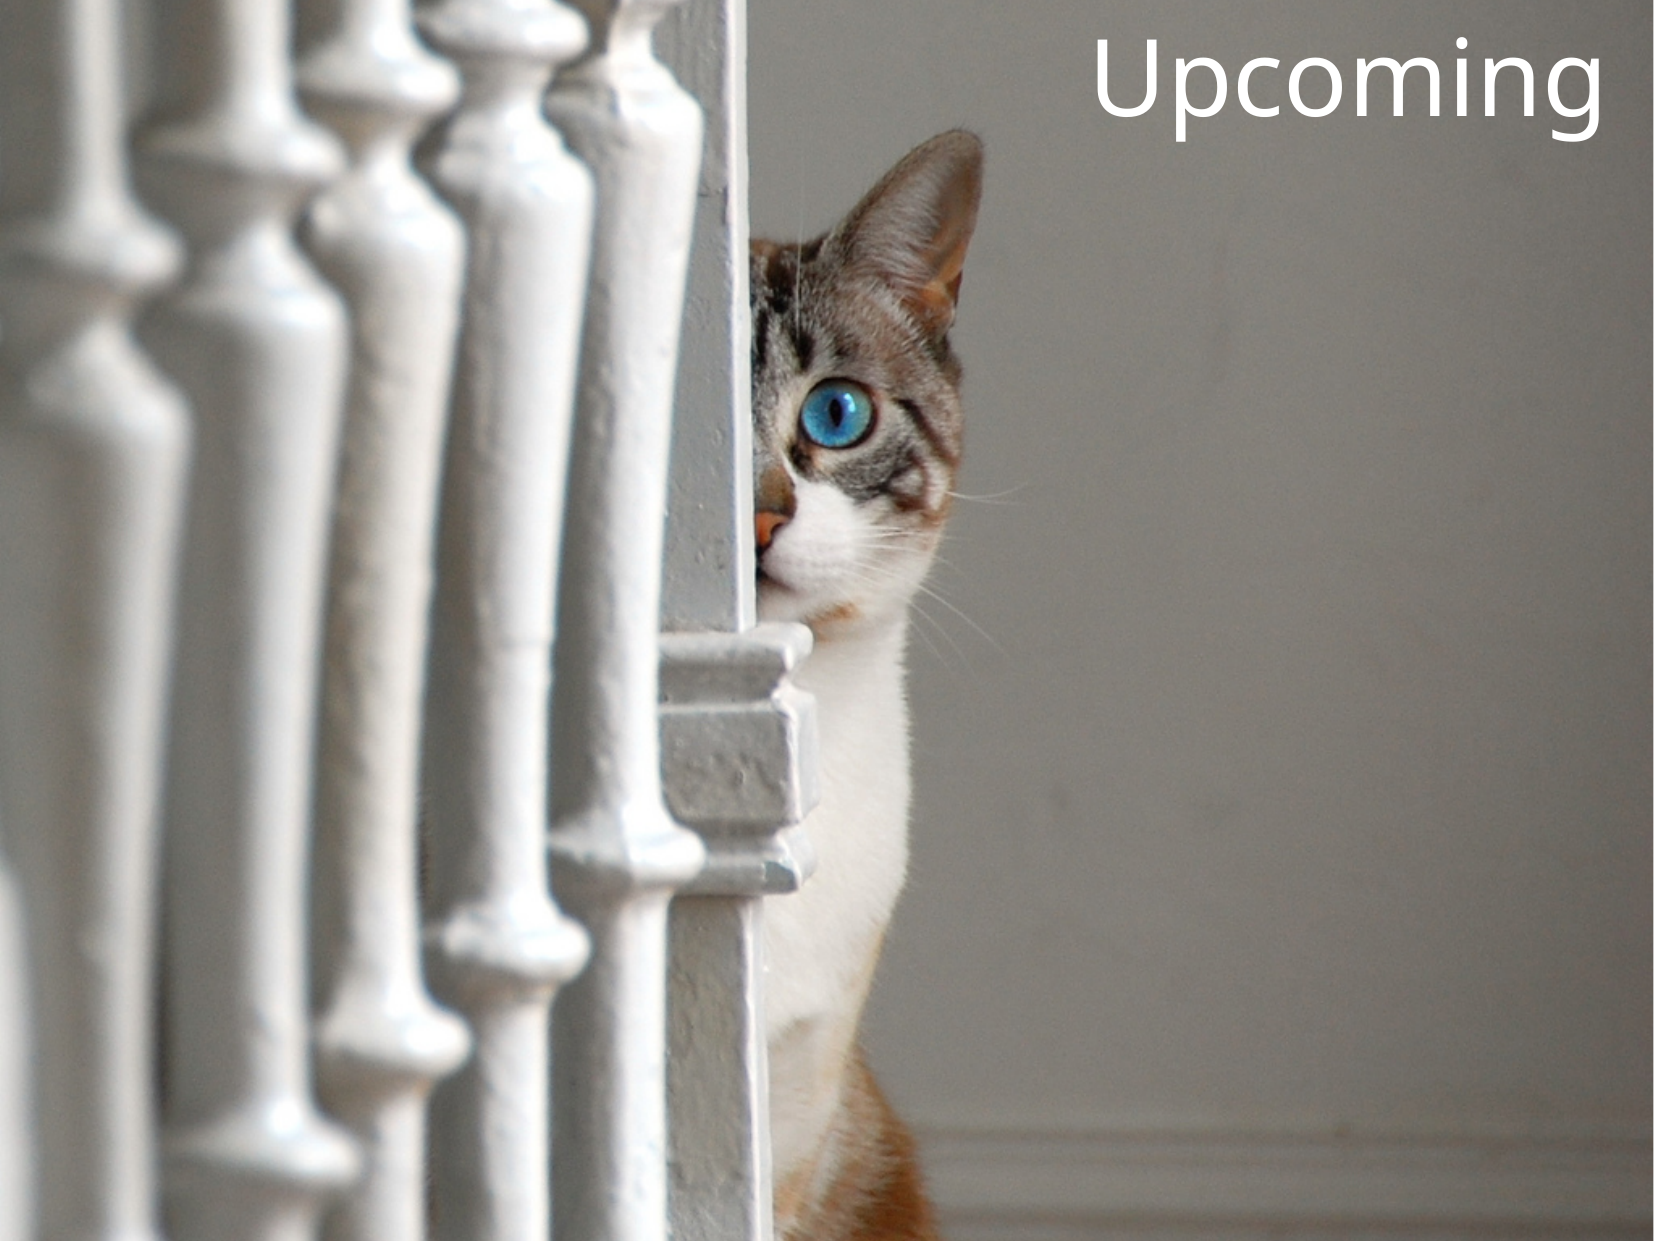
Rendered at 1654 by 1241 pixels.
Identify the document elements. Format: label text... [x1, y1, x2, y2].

picture [0, 0, 1654, 1241]
text_box Upcoming [1030, 0, 1654, 150]
